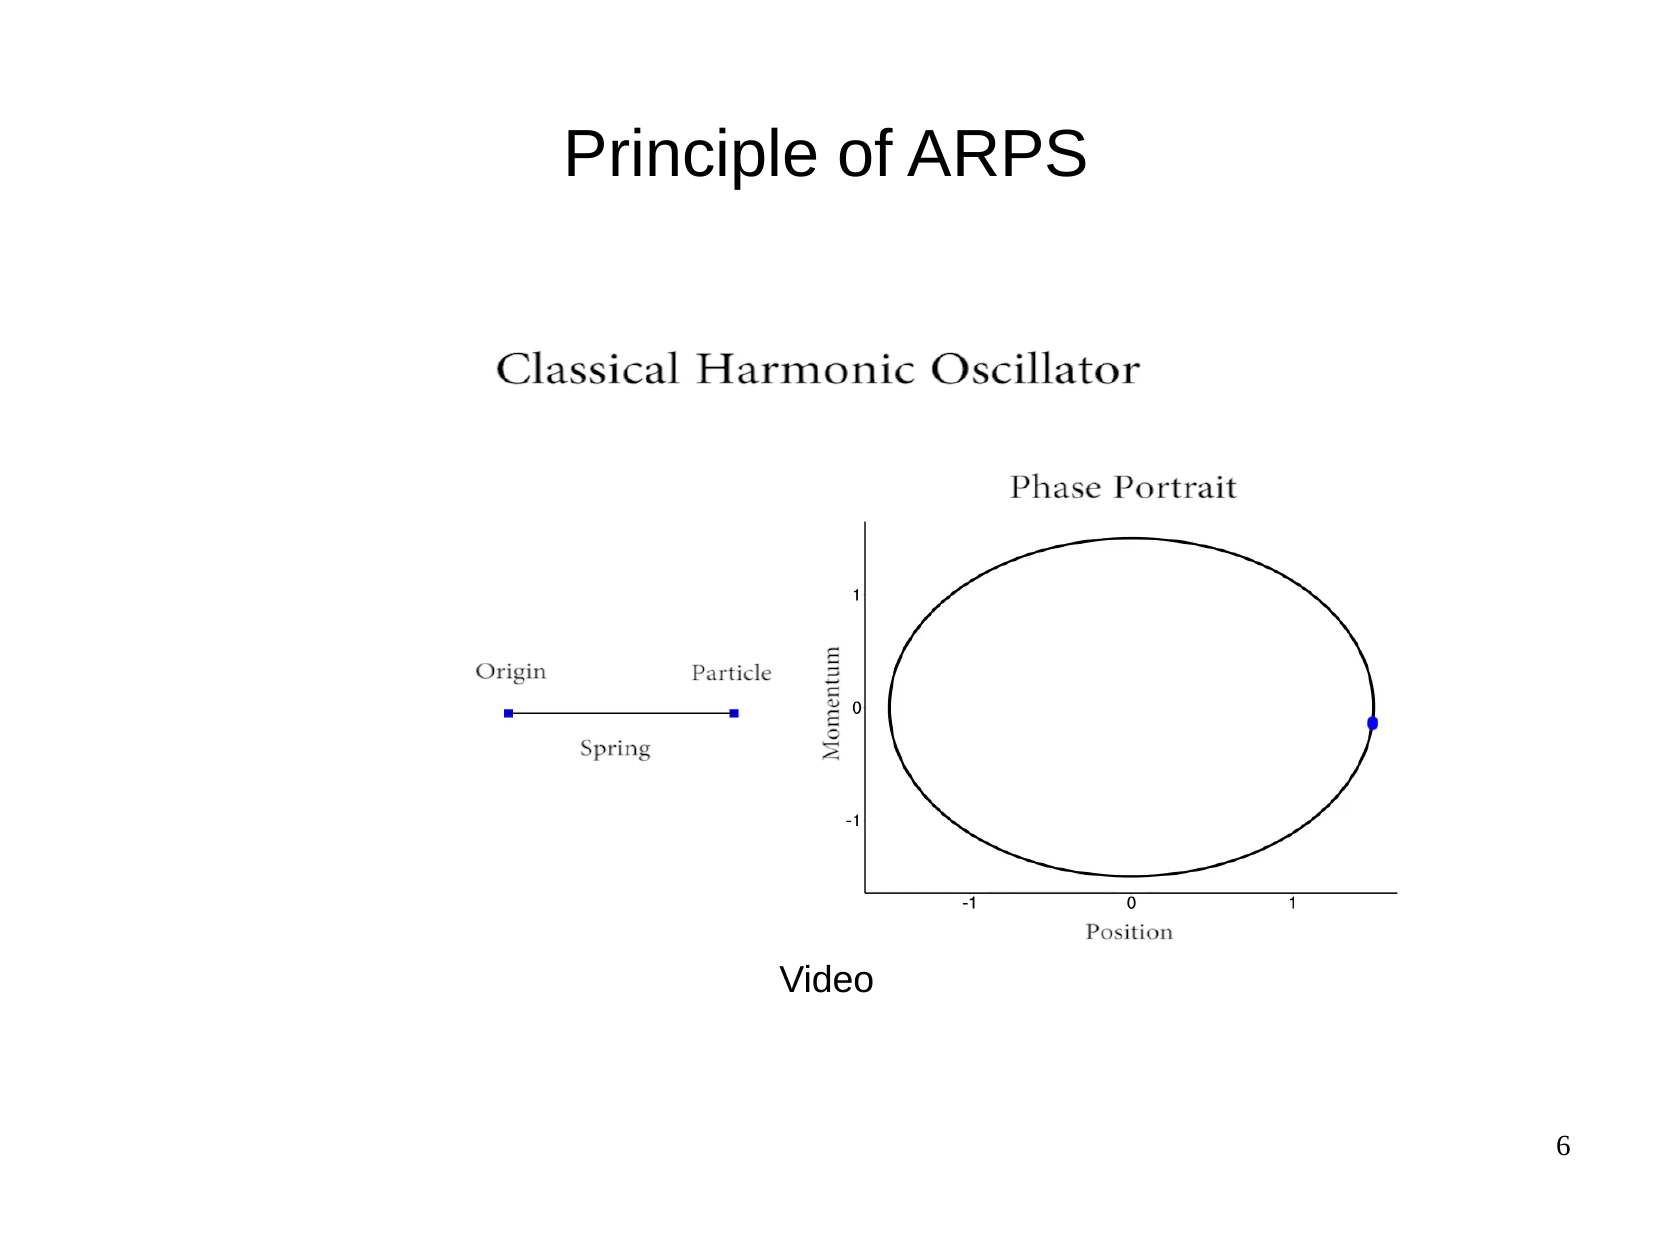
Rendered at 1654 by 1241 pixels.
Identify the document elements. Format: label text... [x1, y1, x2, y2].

picture [248, 306, 1406, 1135]
title Principle of ARPS [82, 49, 1571, 257]
text_box Video [578, 950, 1075, 1008]
